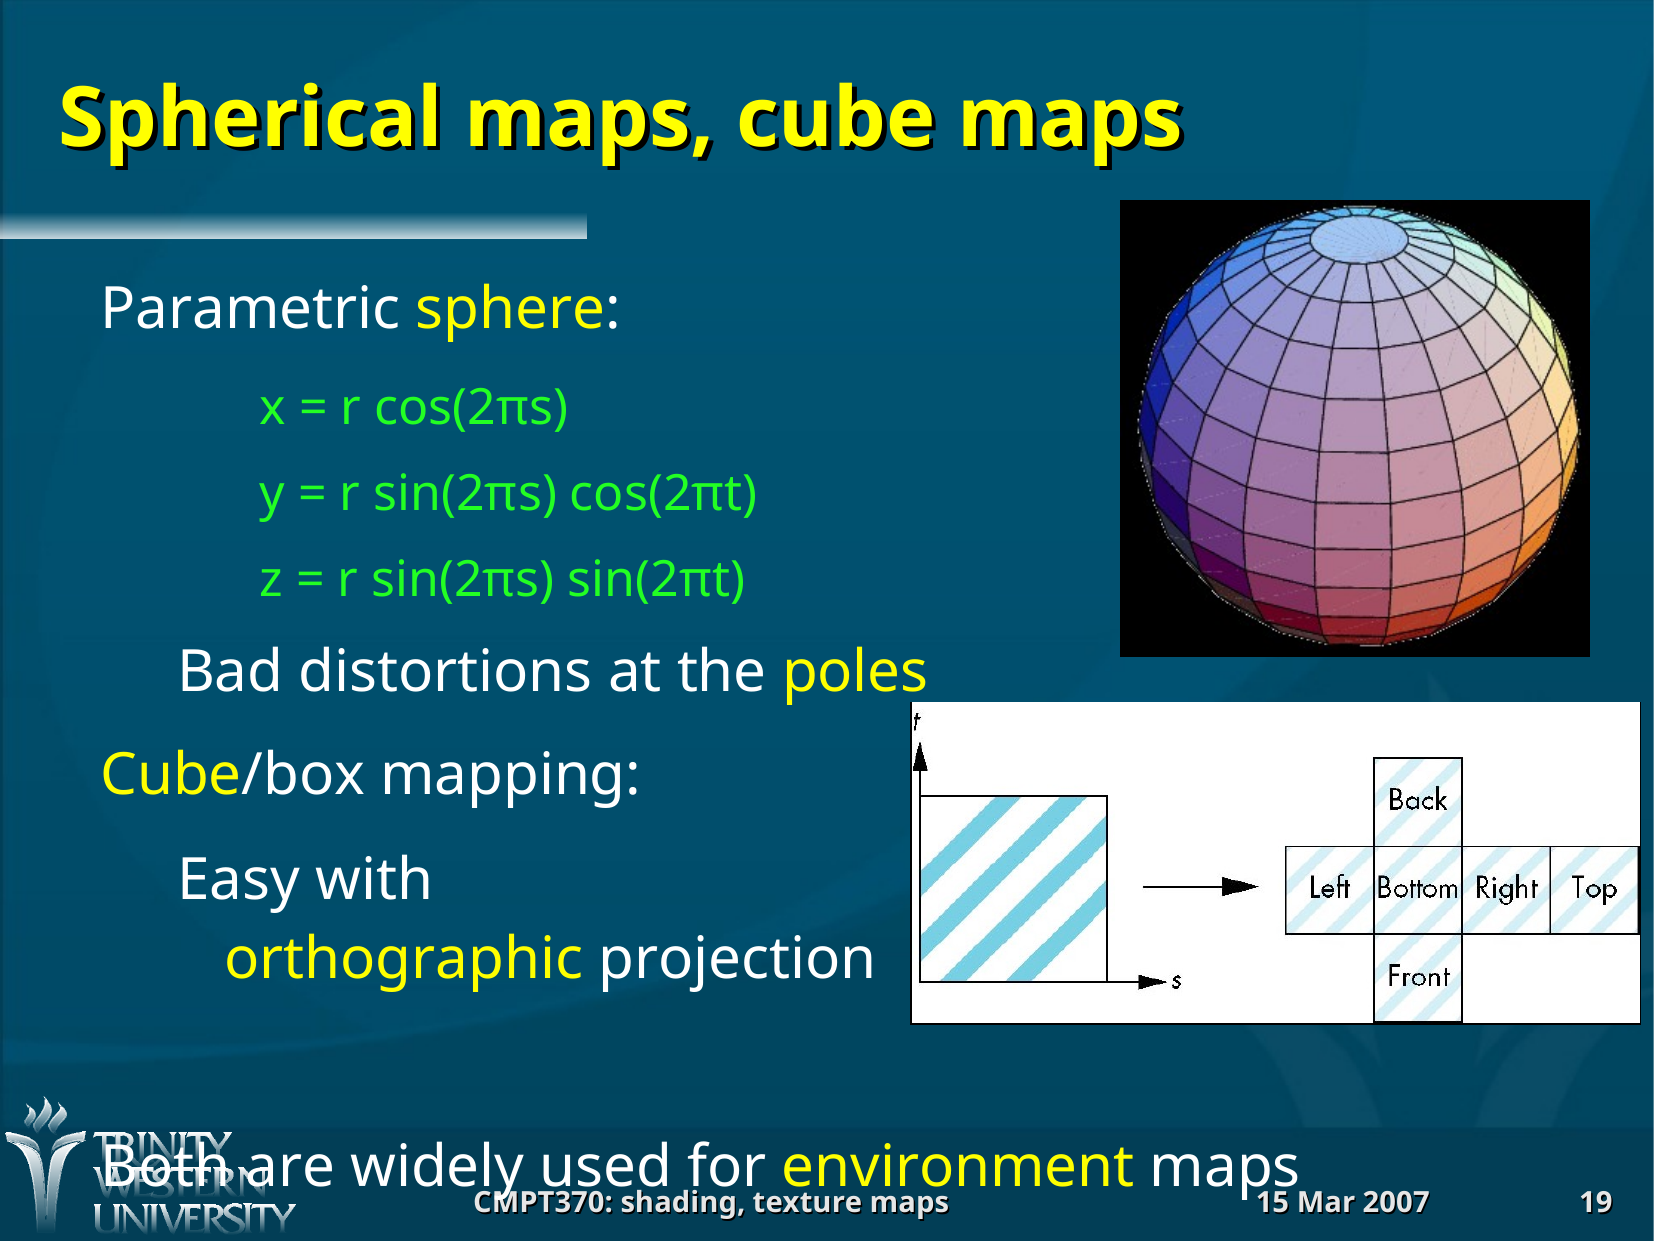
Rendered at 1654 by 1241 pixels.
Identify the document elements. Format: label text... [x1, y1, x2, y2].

picture [911, 702, 1654, 1059]
picture [0, 214, 586, 232]
picture [1121, 201, 1589, 656]
title Spherical maps, cube maps [59, 27, 1548, 201]
picture [0, 233, 586, 238]
list Parametric sphere: x = r cos(2πs) y = r sin(2πs) cos(2πt) z = r sin(2πs) sin(2πt) Bad distortions at the poles Cube/box mapping: Easy with orthographic projection Both are widely used for environment maps [82, 266, 1571, 1241]
picture [38, 1227, 54, 1232]
